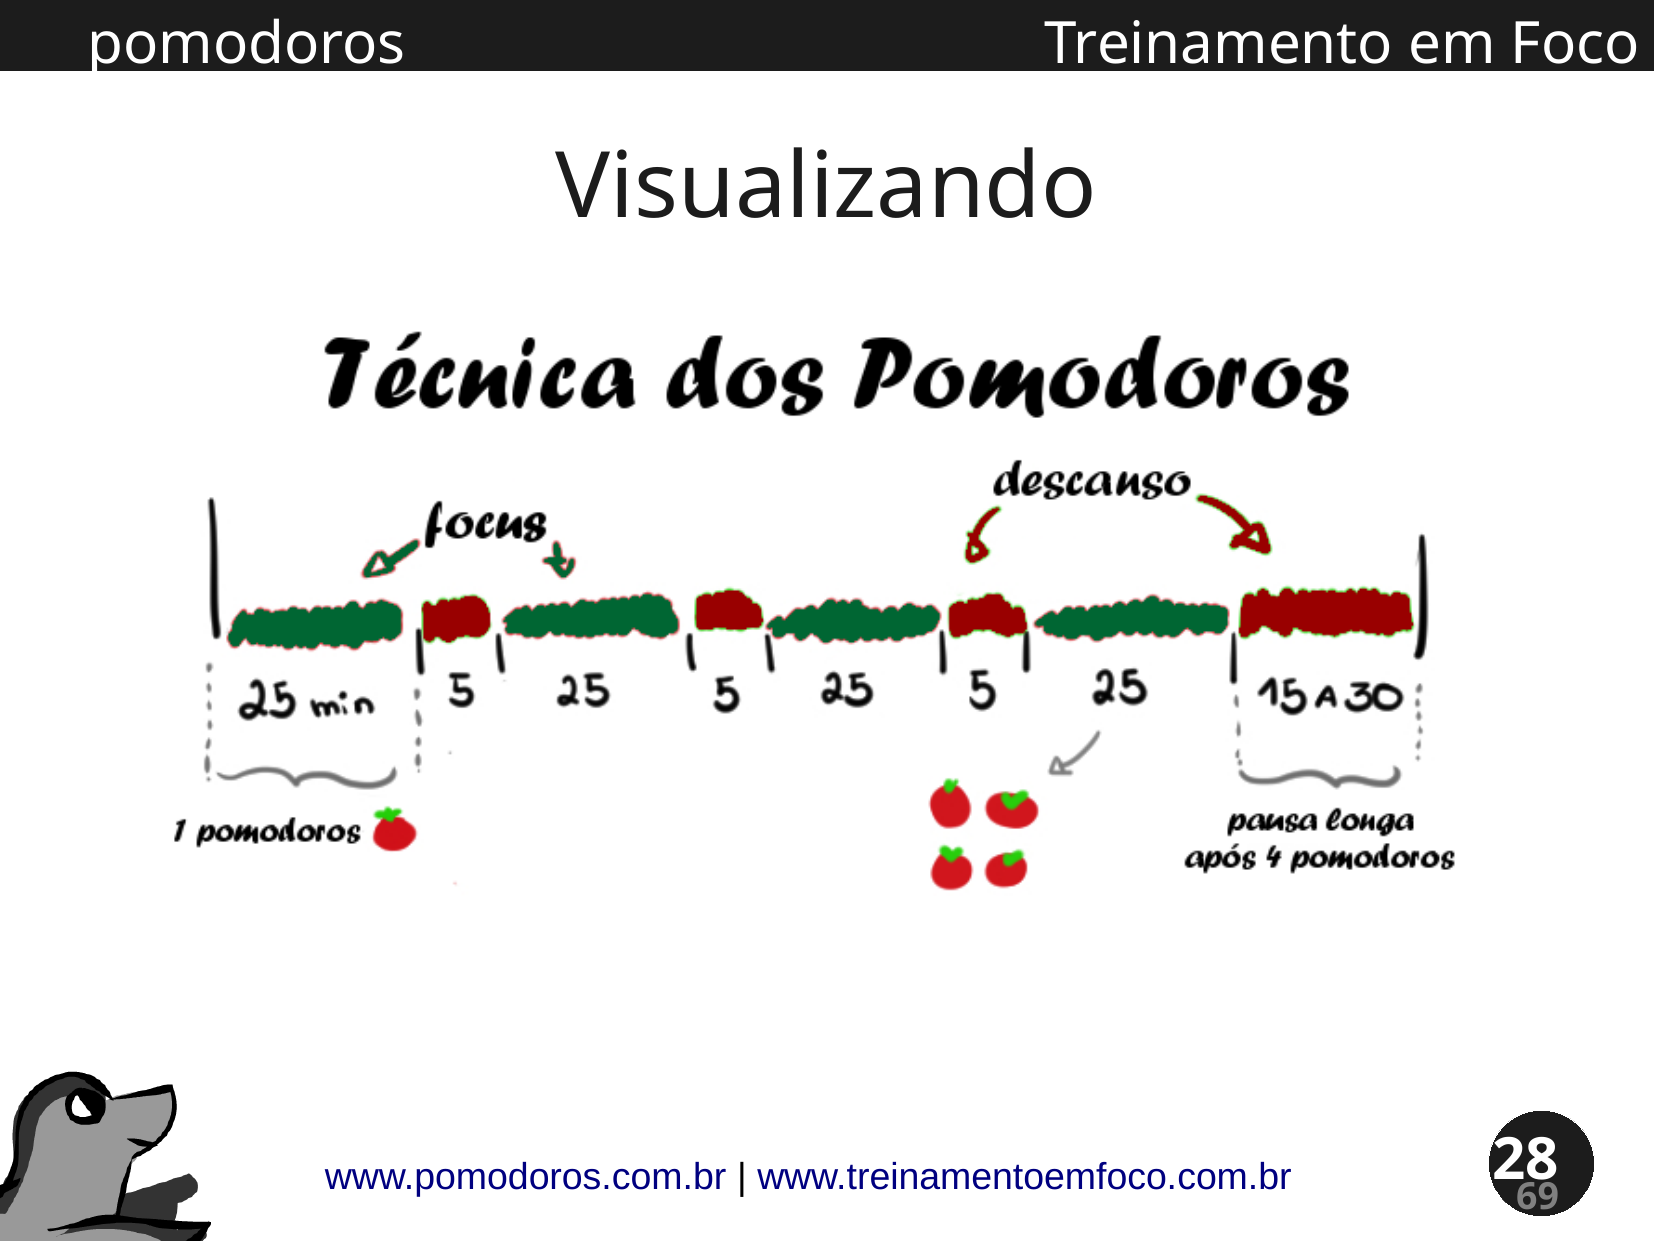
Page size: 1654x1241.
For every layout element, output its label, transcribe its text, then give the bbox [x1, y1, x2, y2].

picture [82, 271, 1568, 922]
title Visualizando [82, 78, 1571, 287]
picture [0, 1003, 249, 1241]
